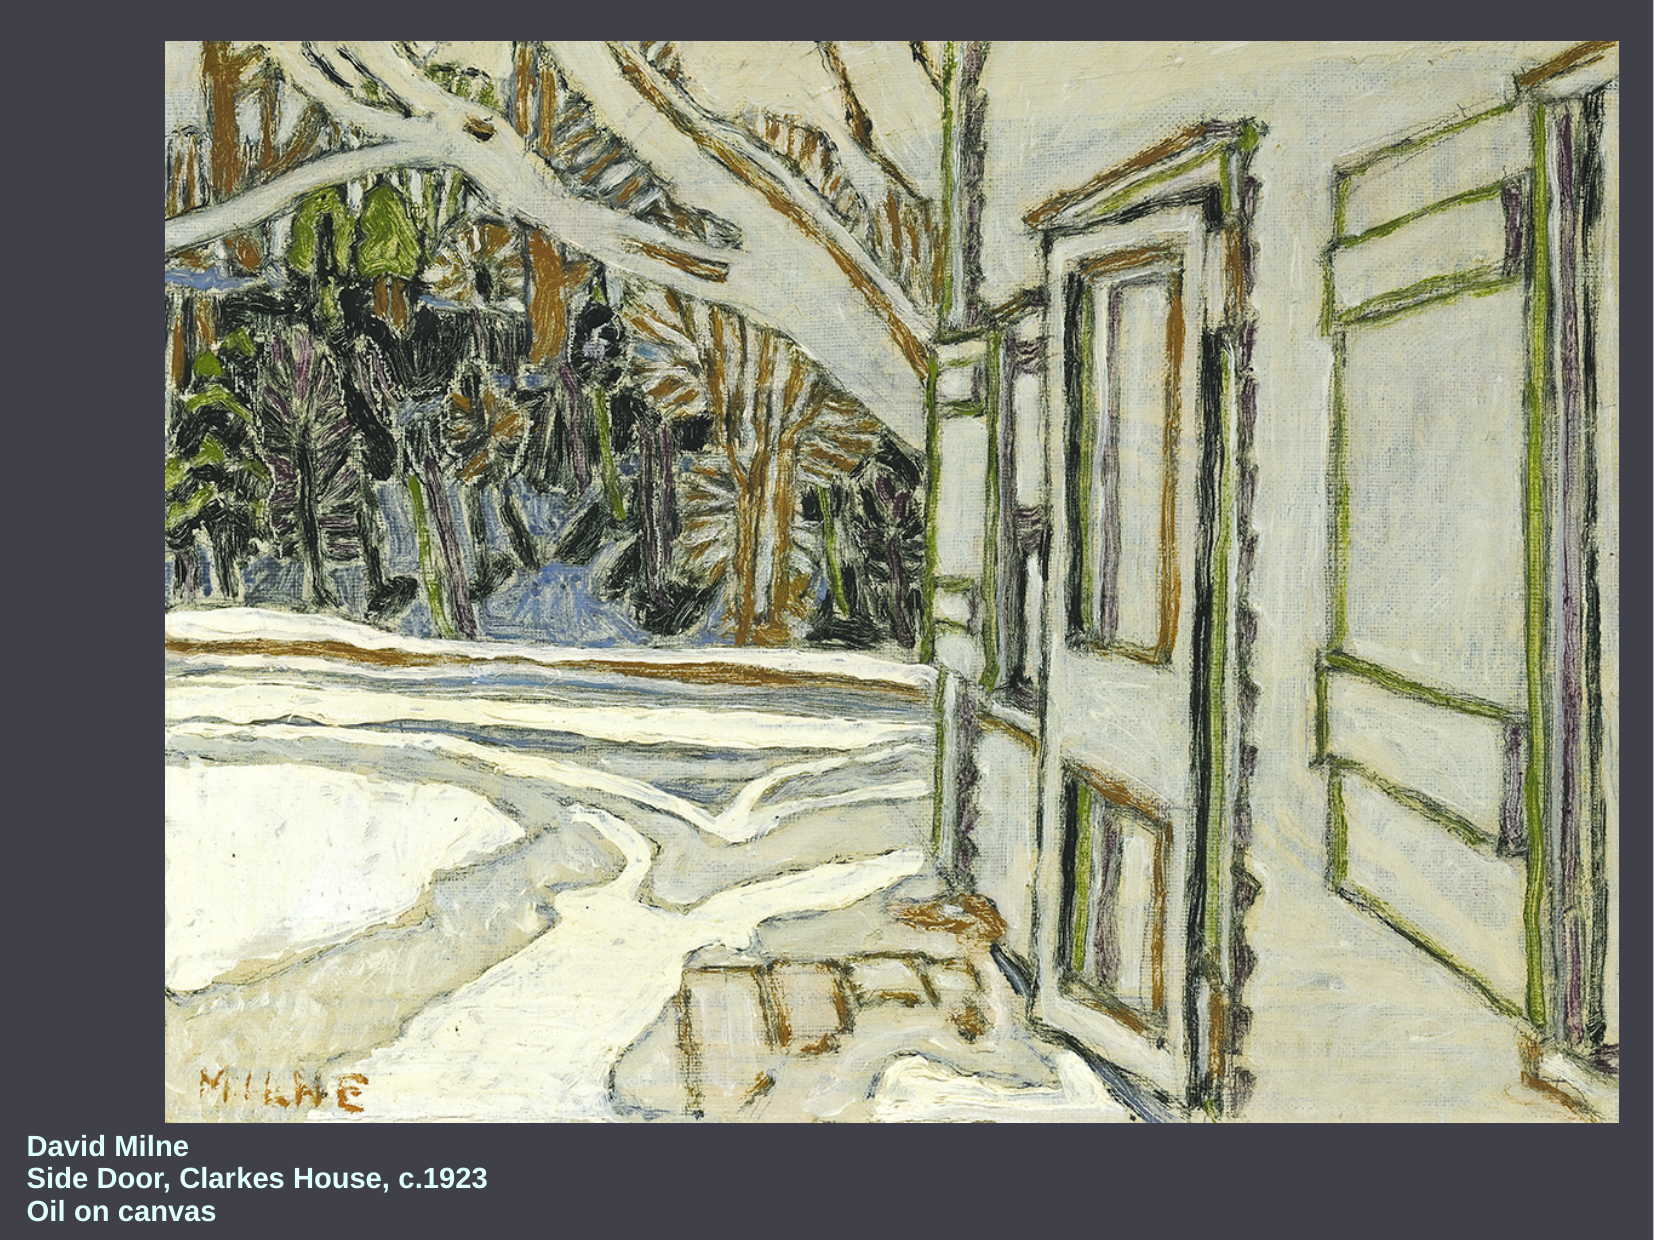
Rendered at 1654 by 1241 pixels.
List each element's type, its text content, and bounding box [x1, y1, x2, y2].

picture [165, 41, 1619, 1123]
text_box David Milne Side Door, Clarkes House, c.1923 Oil on canvas [11, 1122, 1323, 1241]
